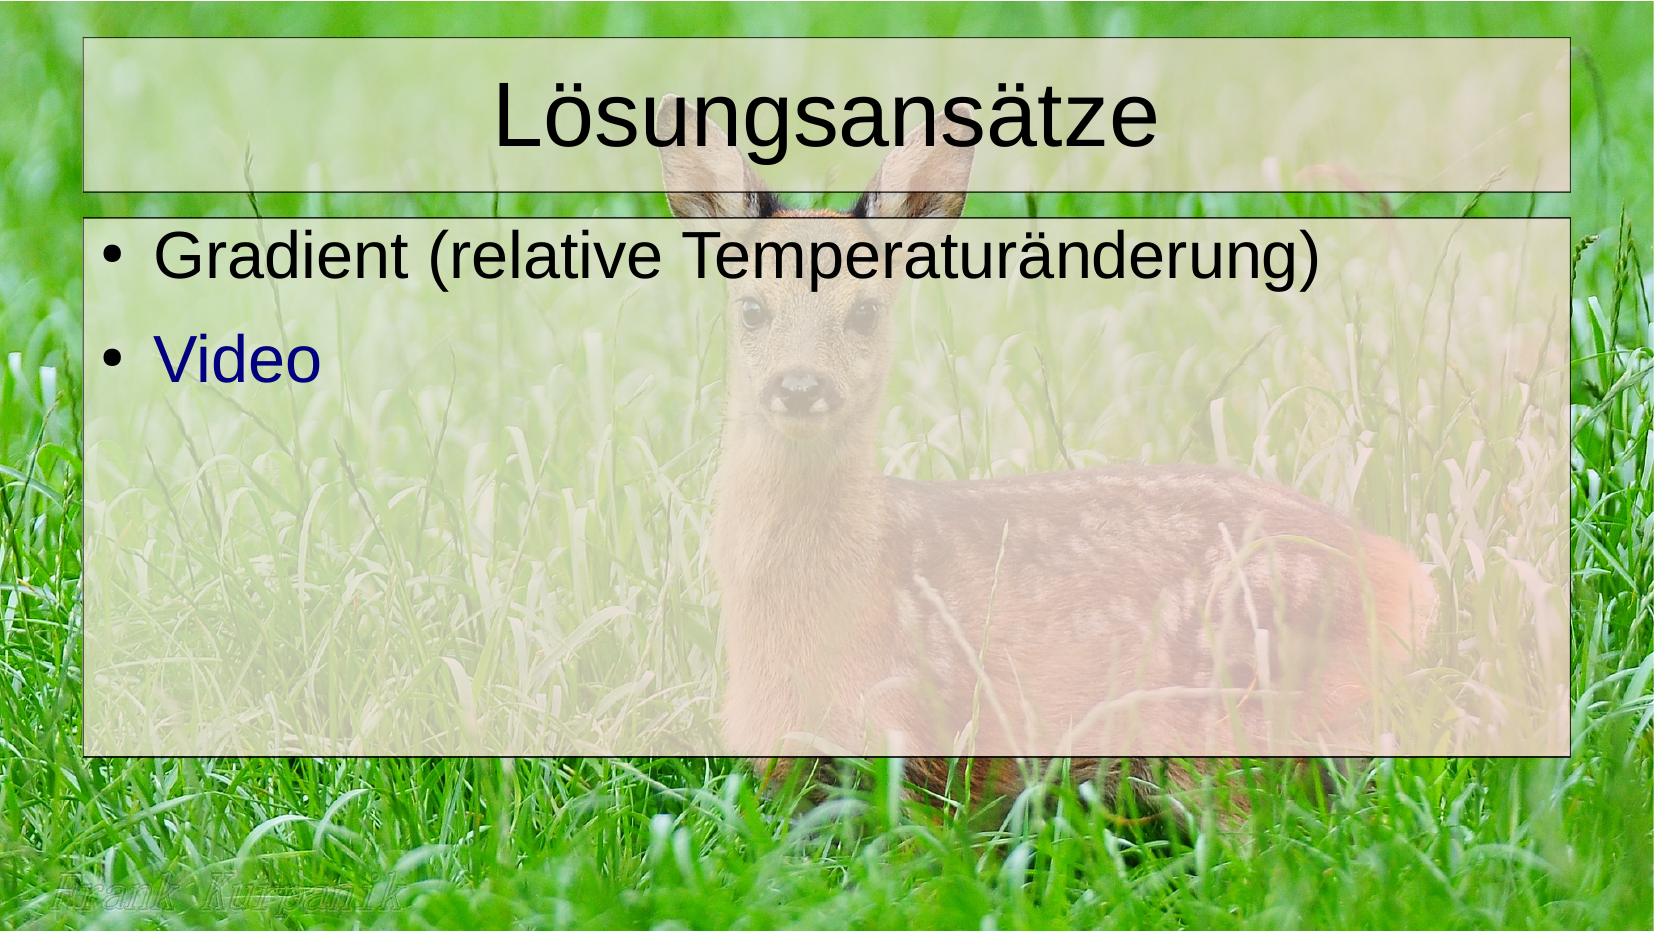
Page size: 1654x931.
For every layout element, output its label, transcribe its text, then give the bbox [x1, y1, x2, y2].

title Lösungsansätze [82, 37, 1571, 193]
list Gradient (relative Temperaturänderung) Video [82, 217, 1571, 758]
picture [0, 1, 1654, 931]
